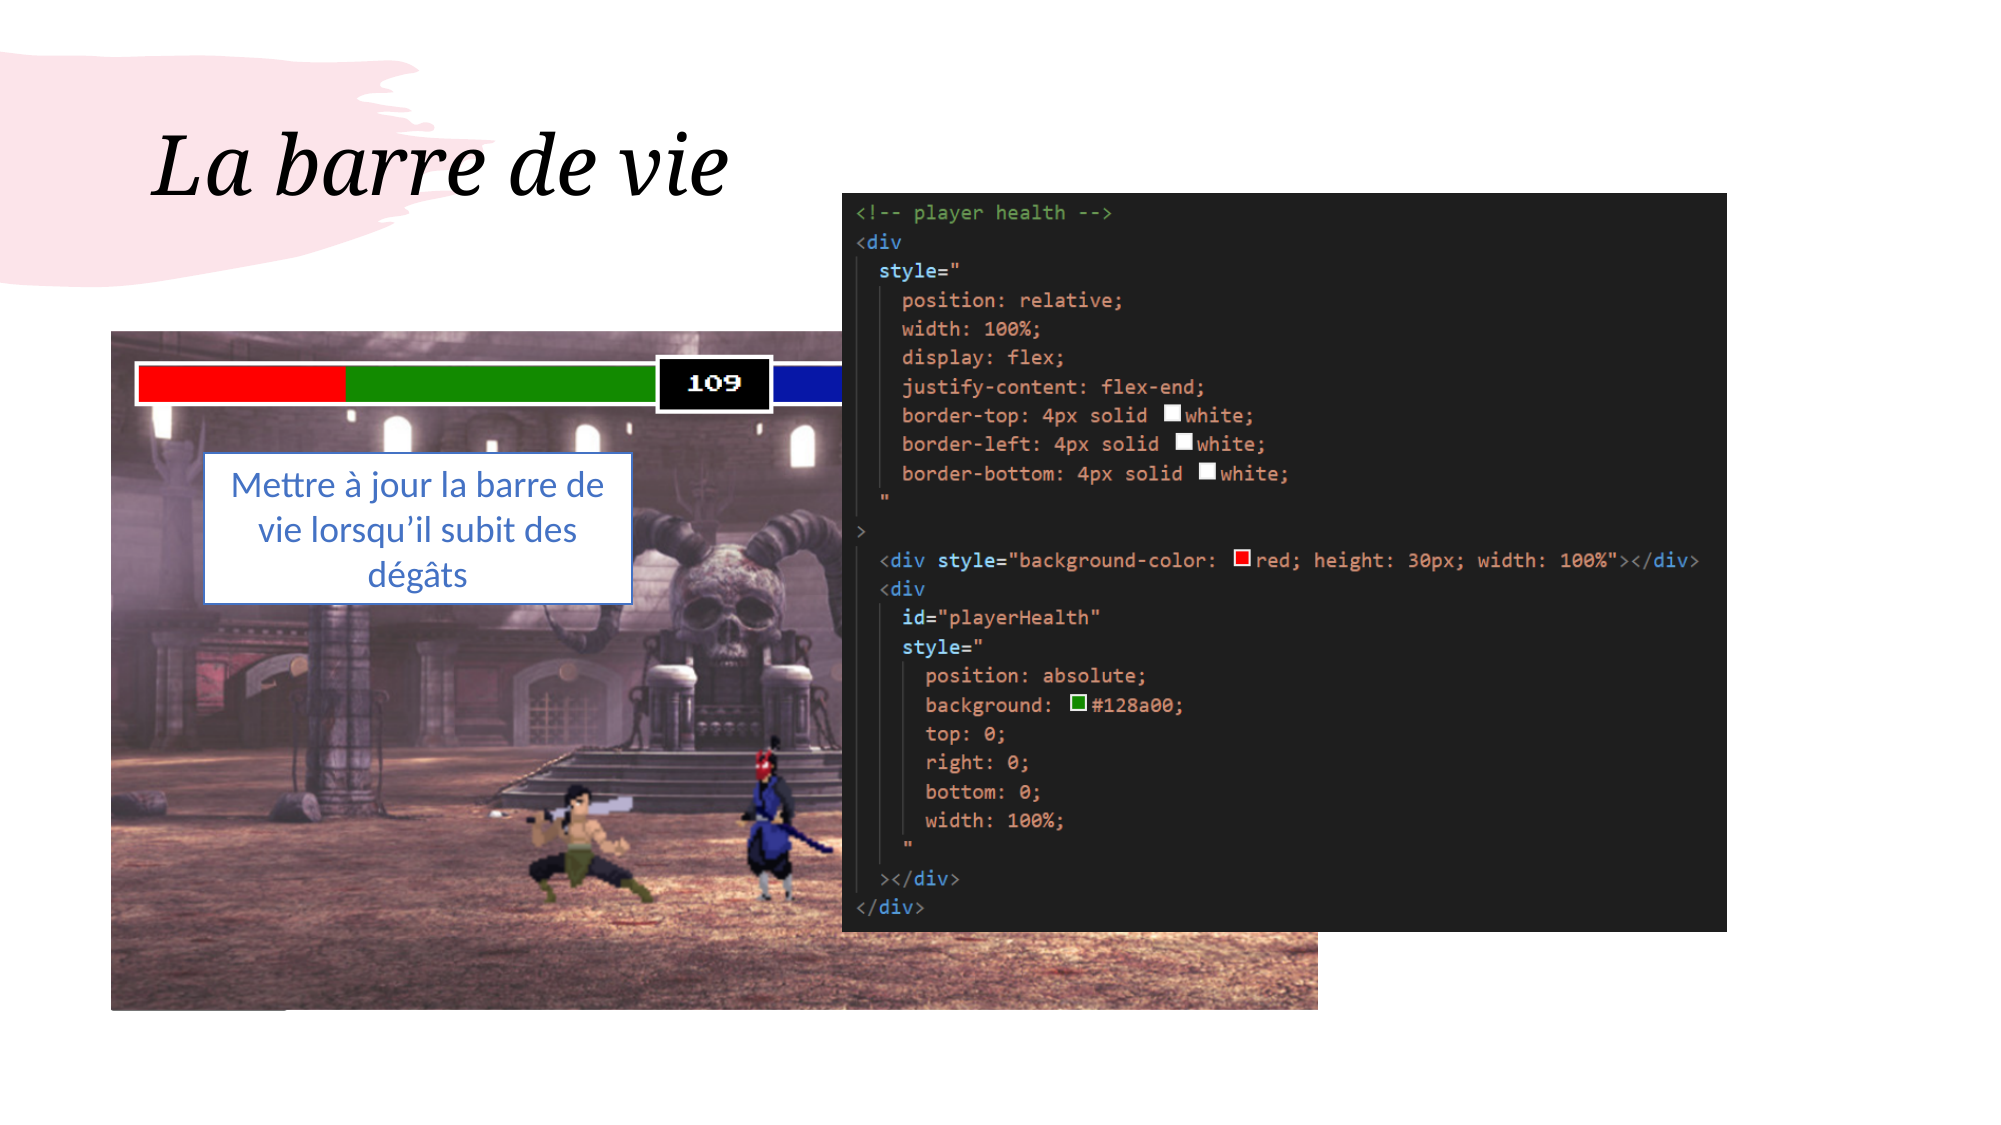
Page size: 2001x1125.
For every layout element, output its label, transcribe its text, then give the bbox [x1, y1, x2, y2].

text_box Mettre à jour la barre de vie lorsqu’il subit des dégâts [203, 452, 633, 605]
picture [111, 193, 1727, 1012]
title La barre de vie [137, 59, 1863, 278]
